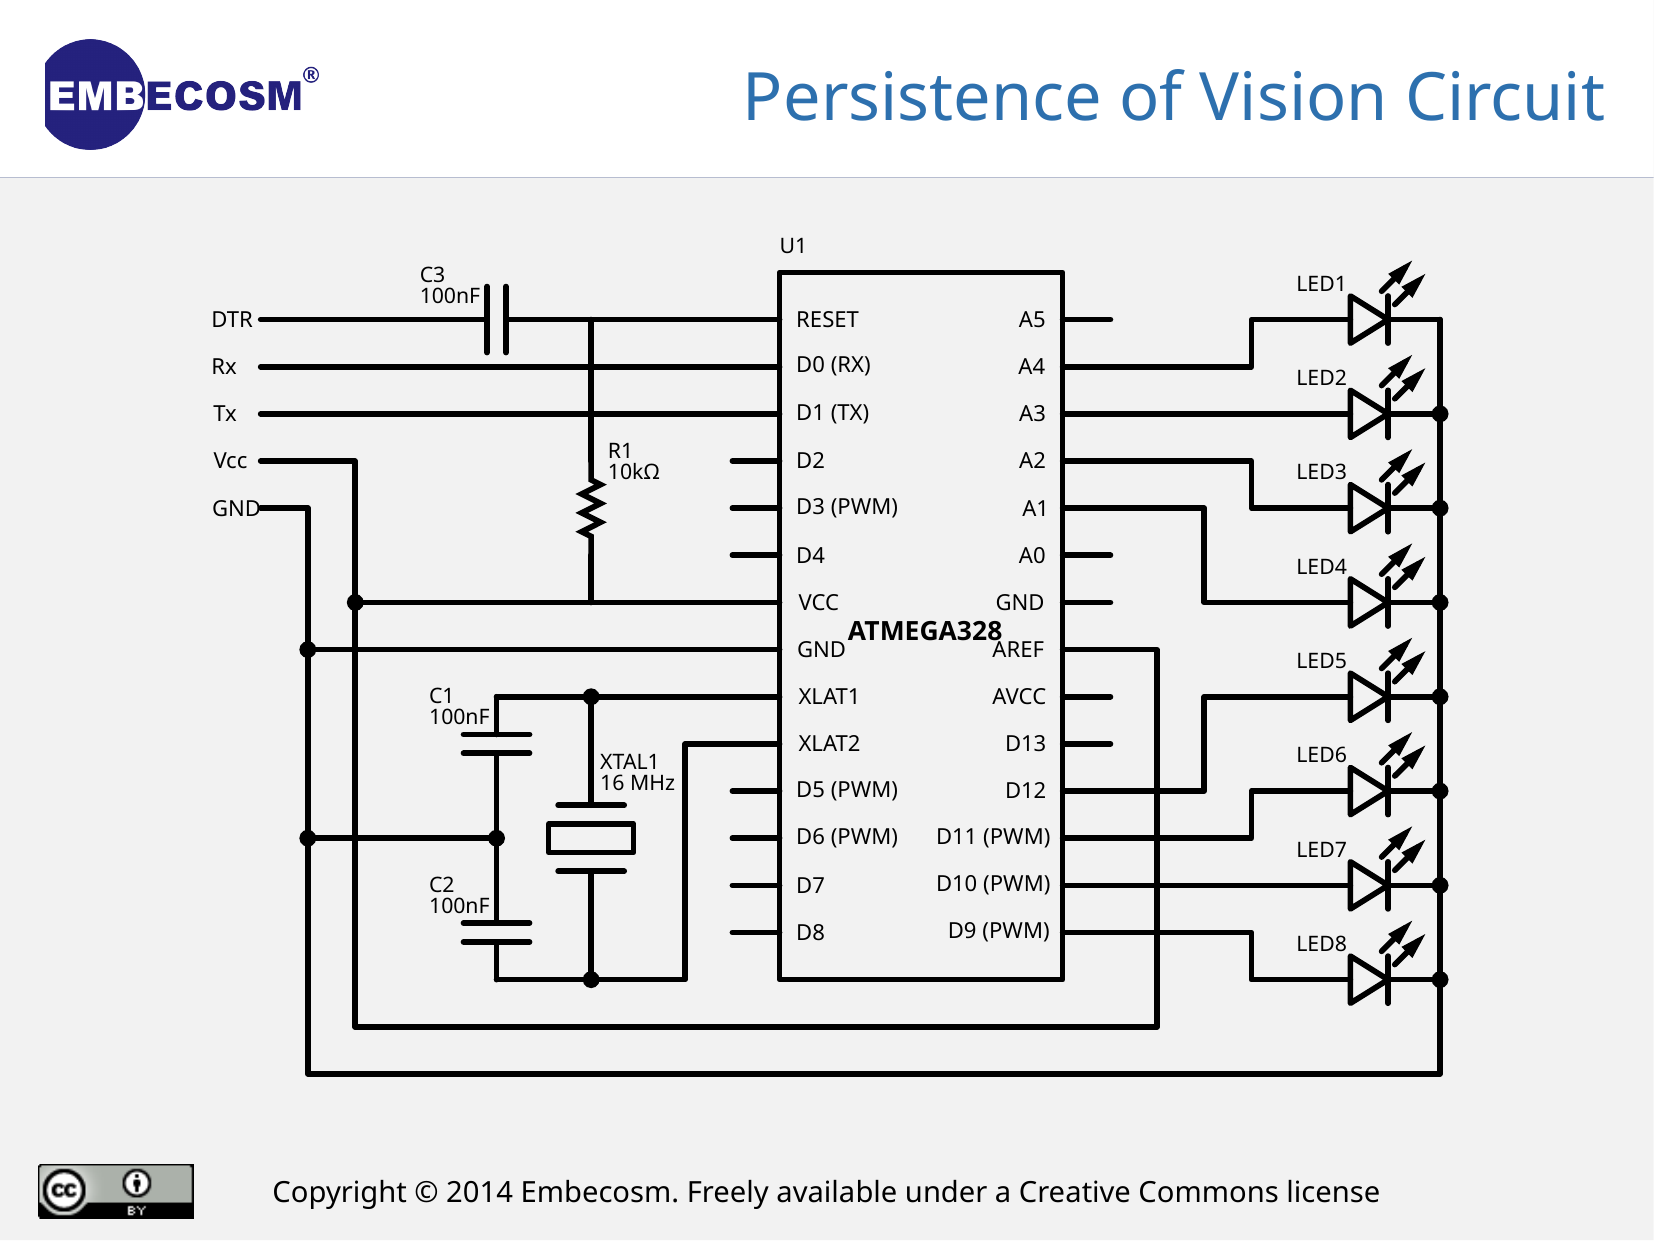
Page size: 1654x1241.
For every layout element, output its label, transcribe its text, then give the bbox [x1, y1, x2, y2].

picture [38, 1164, 194, 1219]
picture [165, 177, 1489, 1123]
picture [45, 39, 319, 150]
title Persistence of Vision Circuit [330, 23, 1607, 166]
